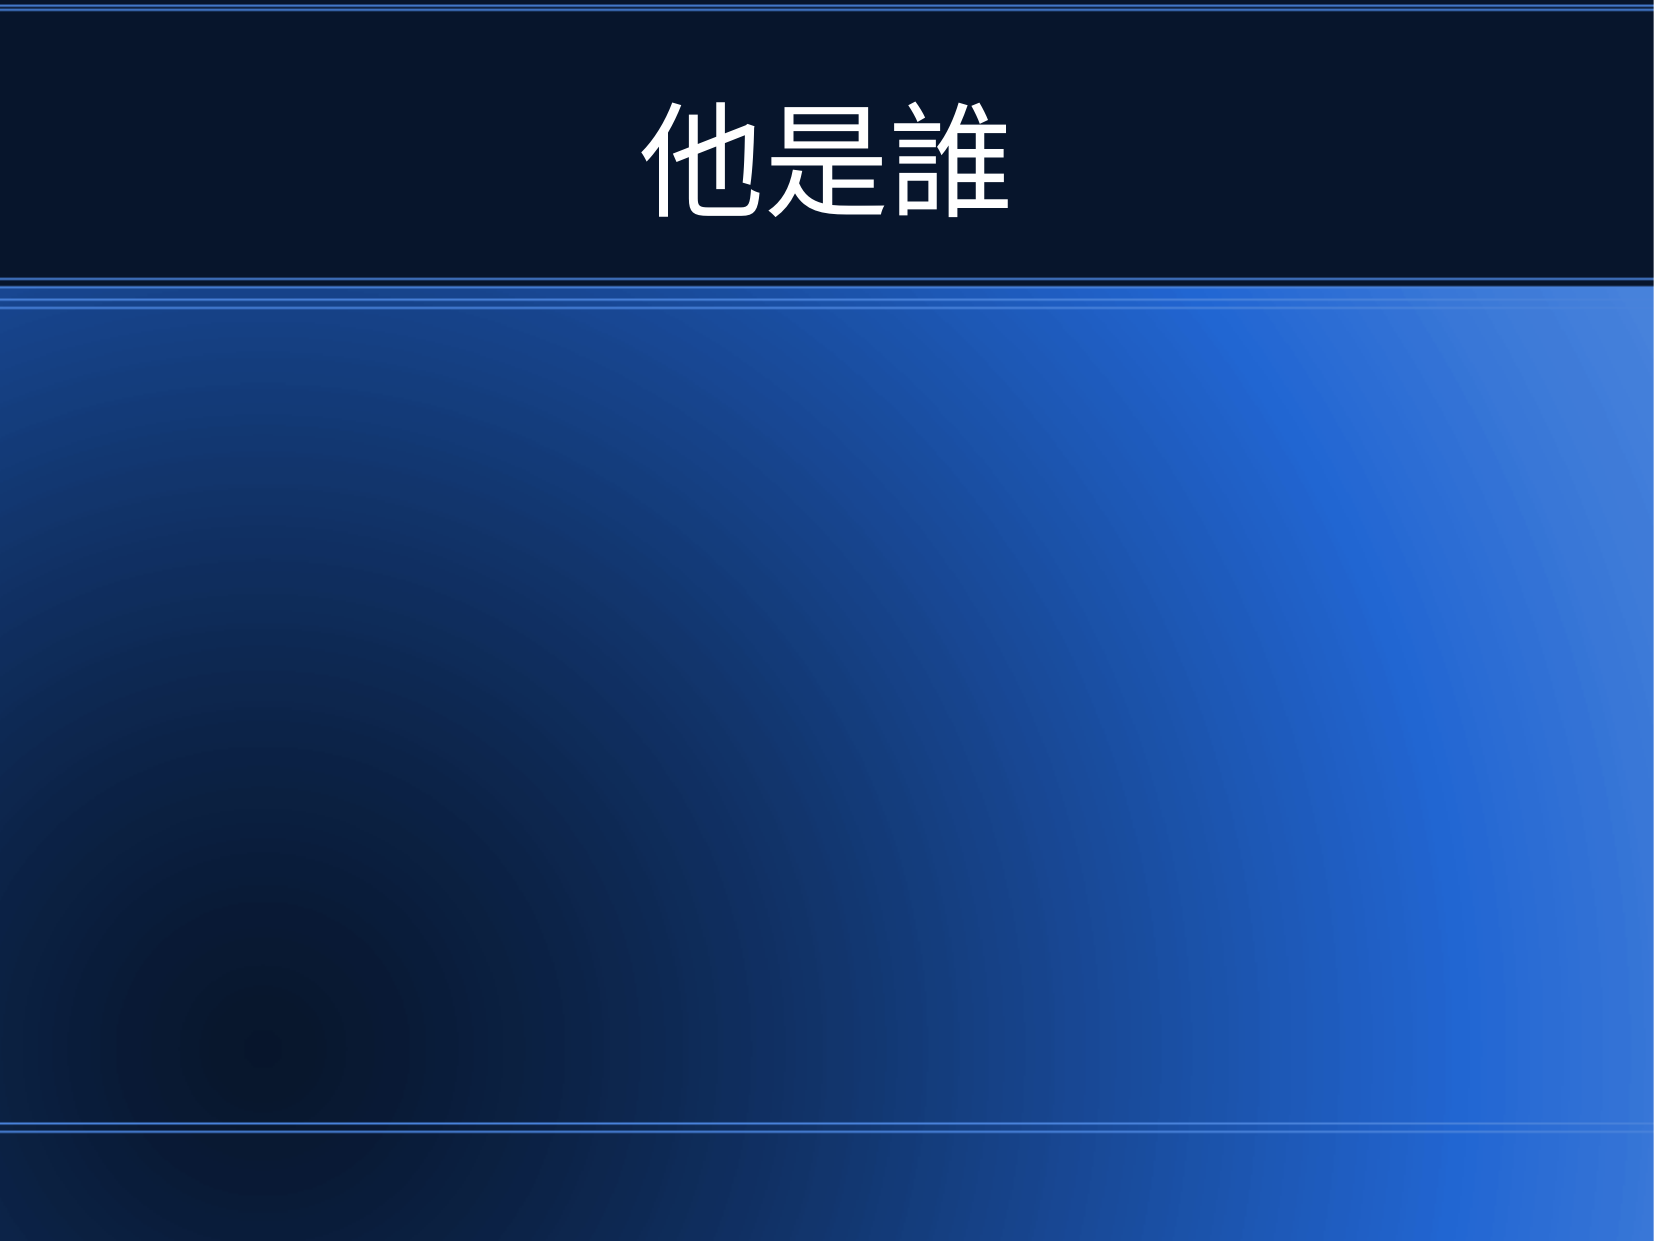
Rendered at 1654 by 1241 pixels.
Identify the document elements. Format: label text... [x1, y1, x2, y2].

picture [0, 0, 1654, 1241]
title 他是誰 [82, 49, 1571, 257]
